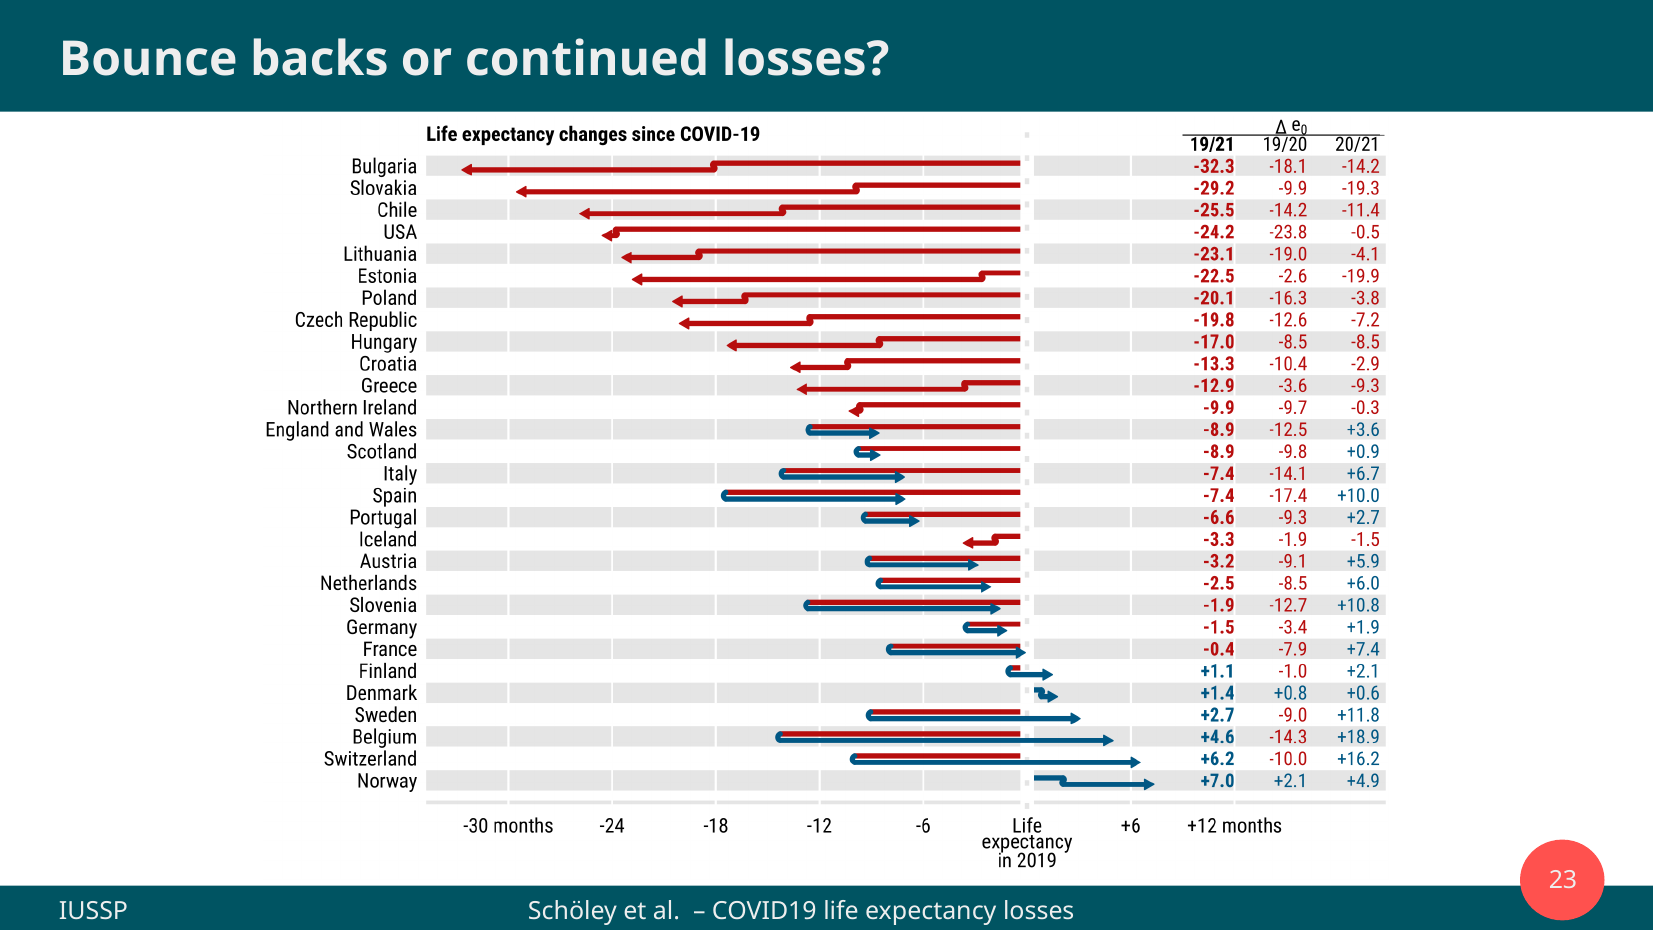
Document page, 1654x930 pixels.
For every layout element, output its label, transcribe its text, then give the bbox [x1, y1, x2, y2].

picture [263, 116, 1389, 880]
title Bounce backs or continued losses? [58, 0, 1594, 117]
